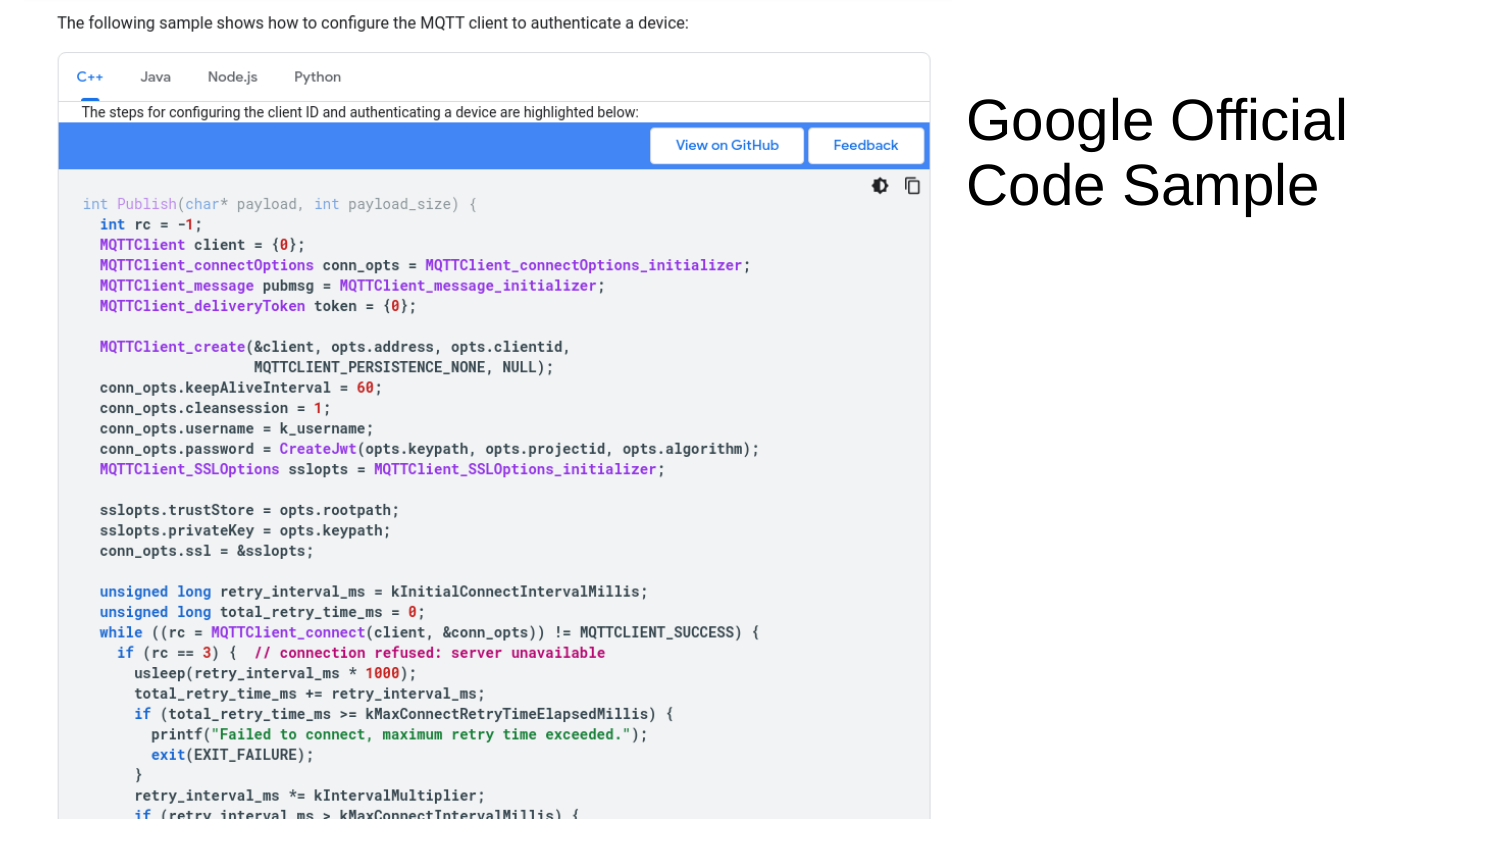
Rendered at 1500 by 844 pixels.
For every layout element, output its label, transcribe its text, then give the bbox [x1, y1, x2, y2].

picture [24, 0, 952, 819]
title Google Official Code Sample [952, 72, 1449, 731]
